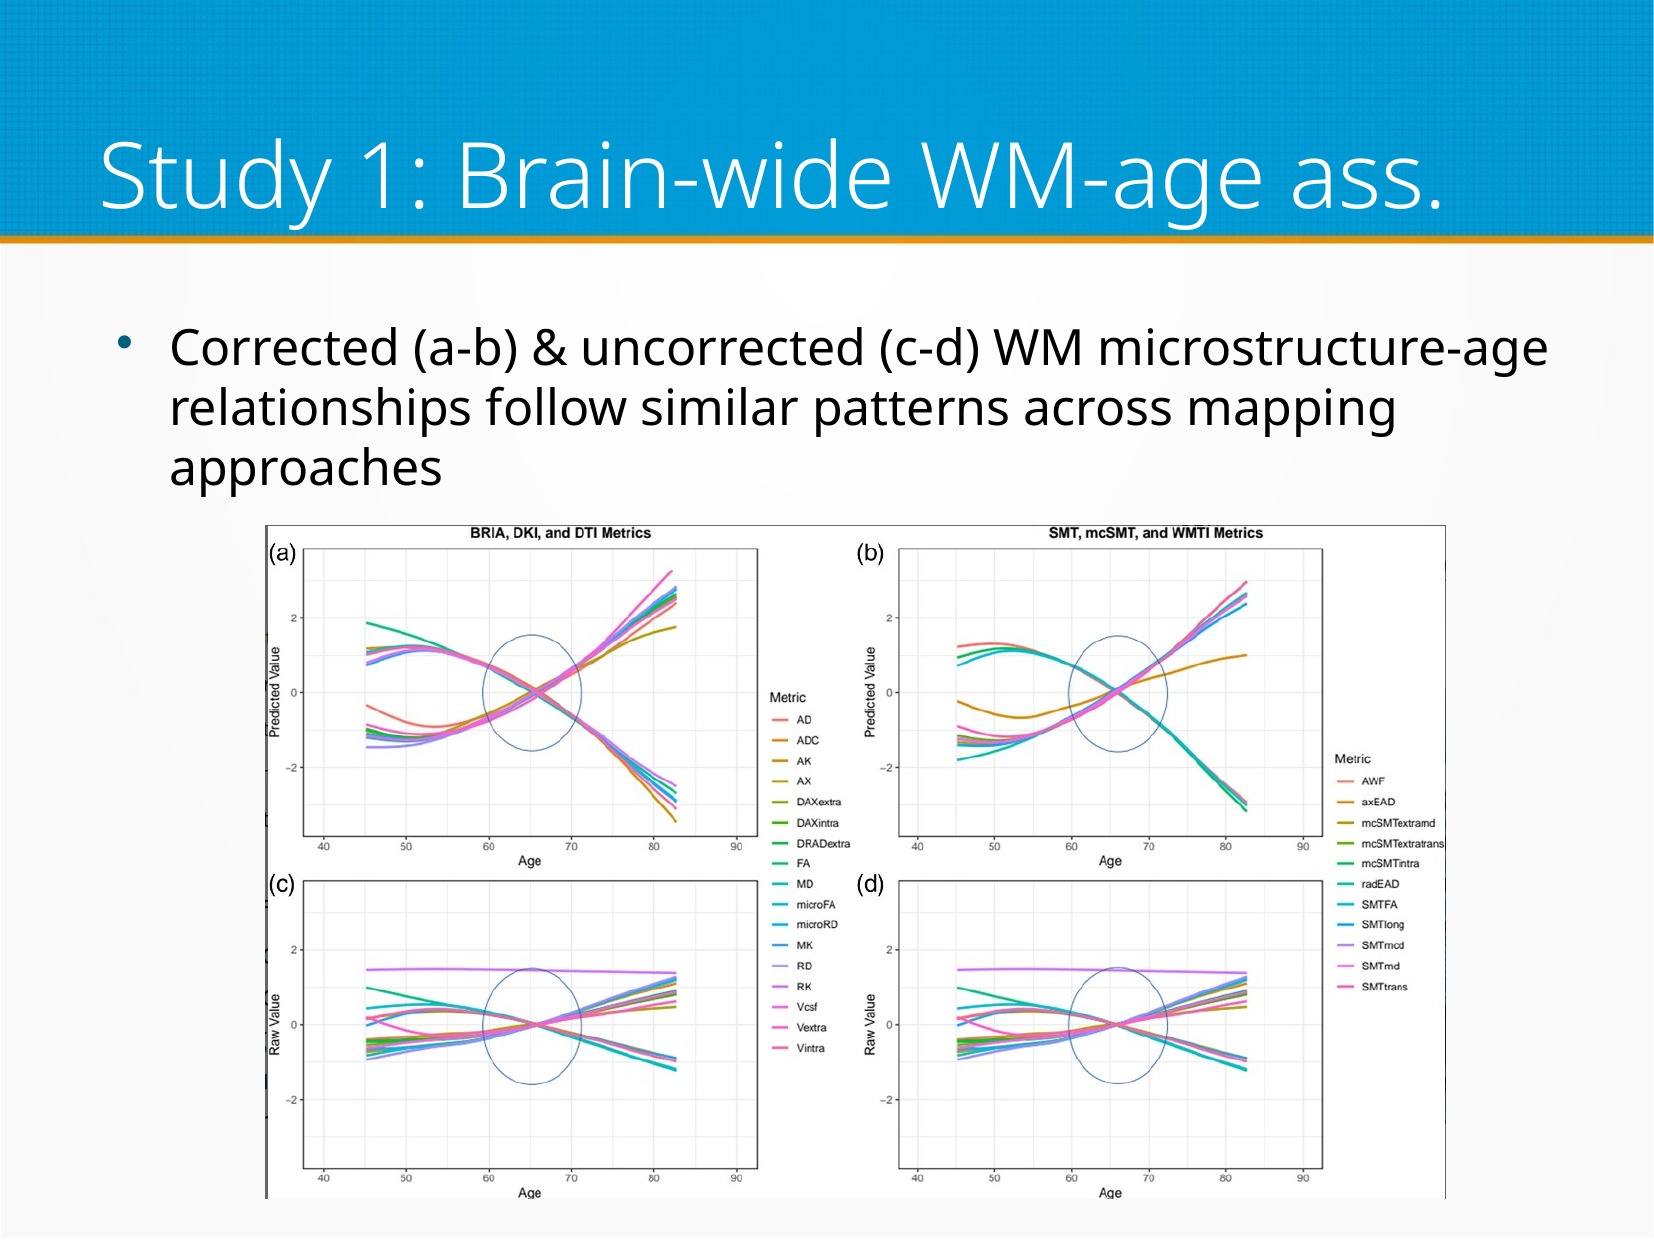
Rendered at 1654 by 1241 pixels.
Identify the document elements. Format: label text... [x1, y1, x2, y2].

picture [0, 233, 1654, 1241]
list Corrected (a-b) & uncorrected (c-d) WM microstructure-age relationships follow similar patterns across mapping approaches [98, 315, 1625, 532]
title Study 1: Brain-wide WM-age ass. [98, 19, 1654, 227]
